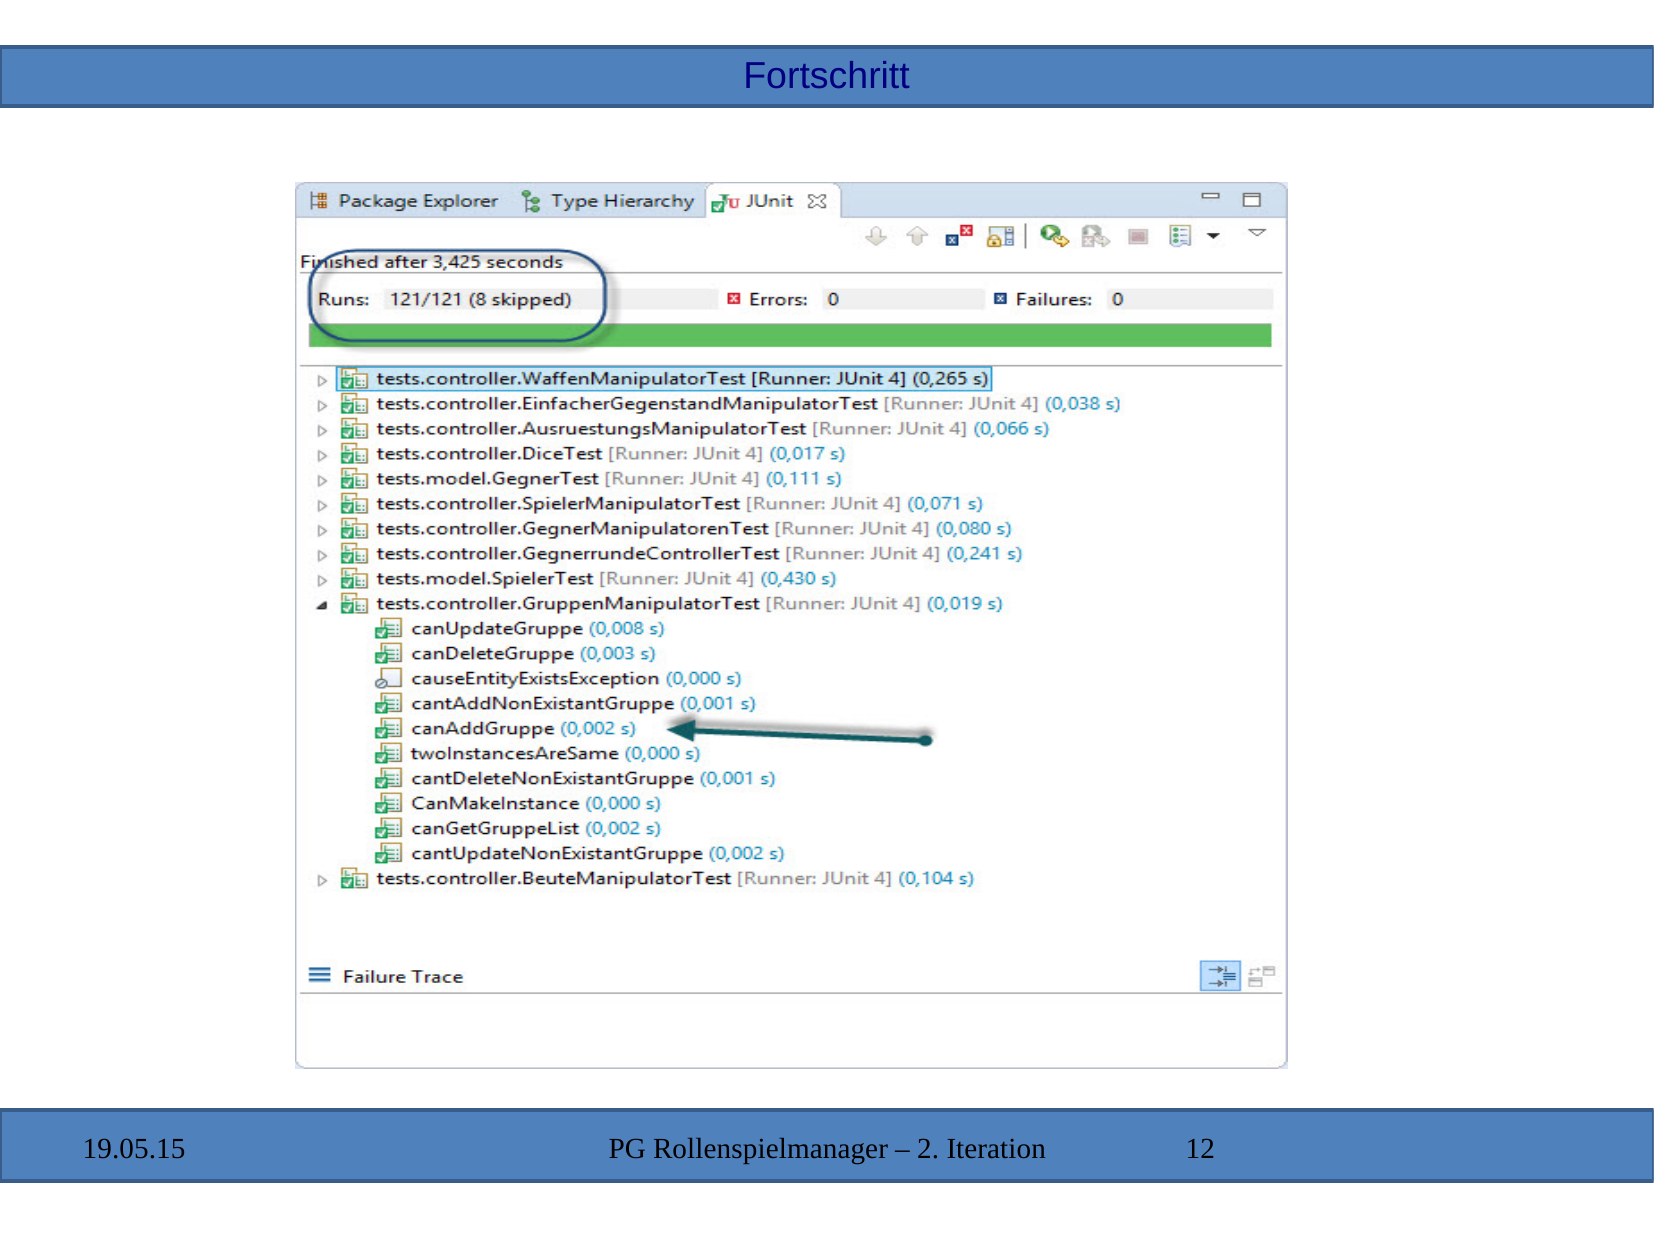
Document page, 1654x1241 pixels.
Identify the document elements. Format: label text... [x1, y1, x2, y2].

text_box PG Rollenspielmanager – 2. Iteration [565, 1129, 1090, 1216]
picture [295, 183, 1288, 1069]
text_box Fortschritt [0, 47, 1654, 105]
text_box 19.05.15 [82, 1129, 468, 1216]
text_box [1185, 1129, 1571, 1216]
